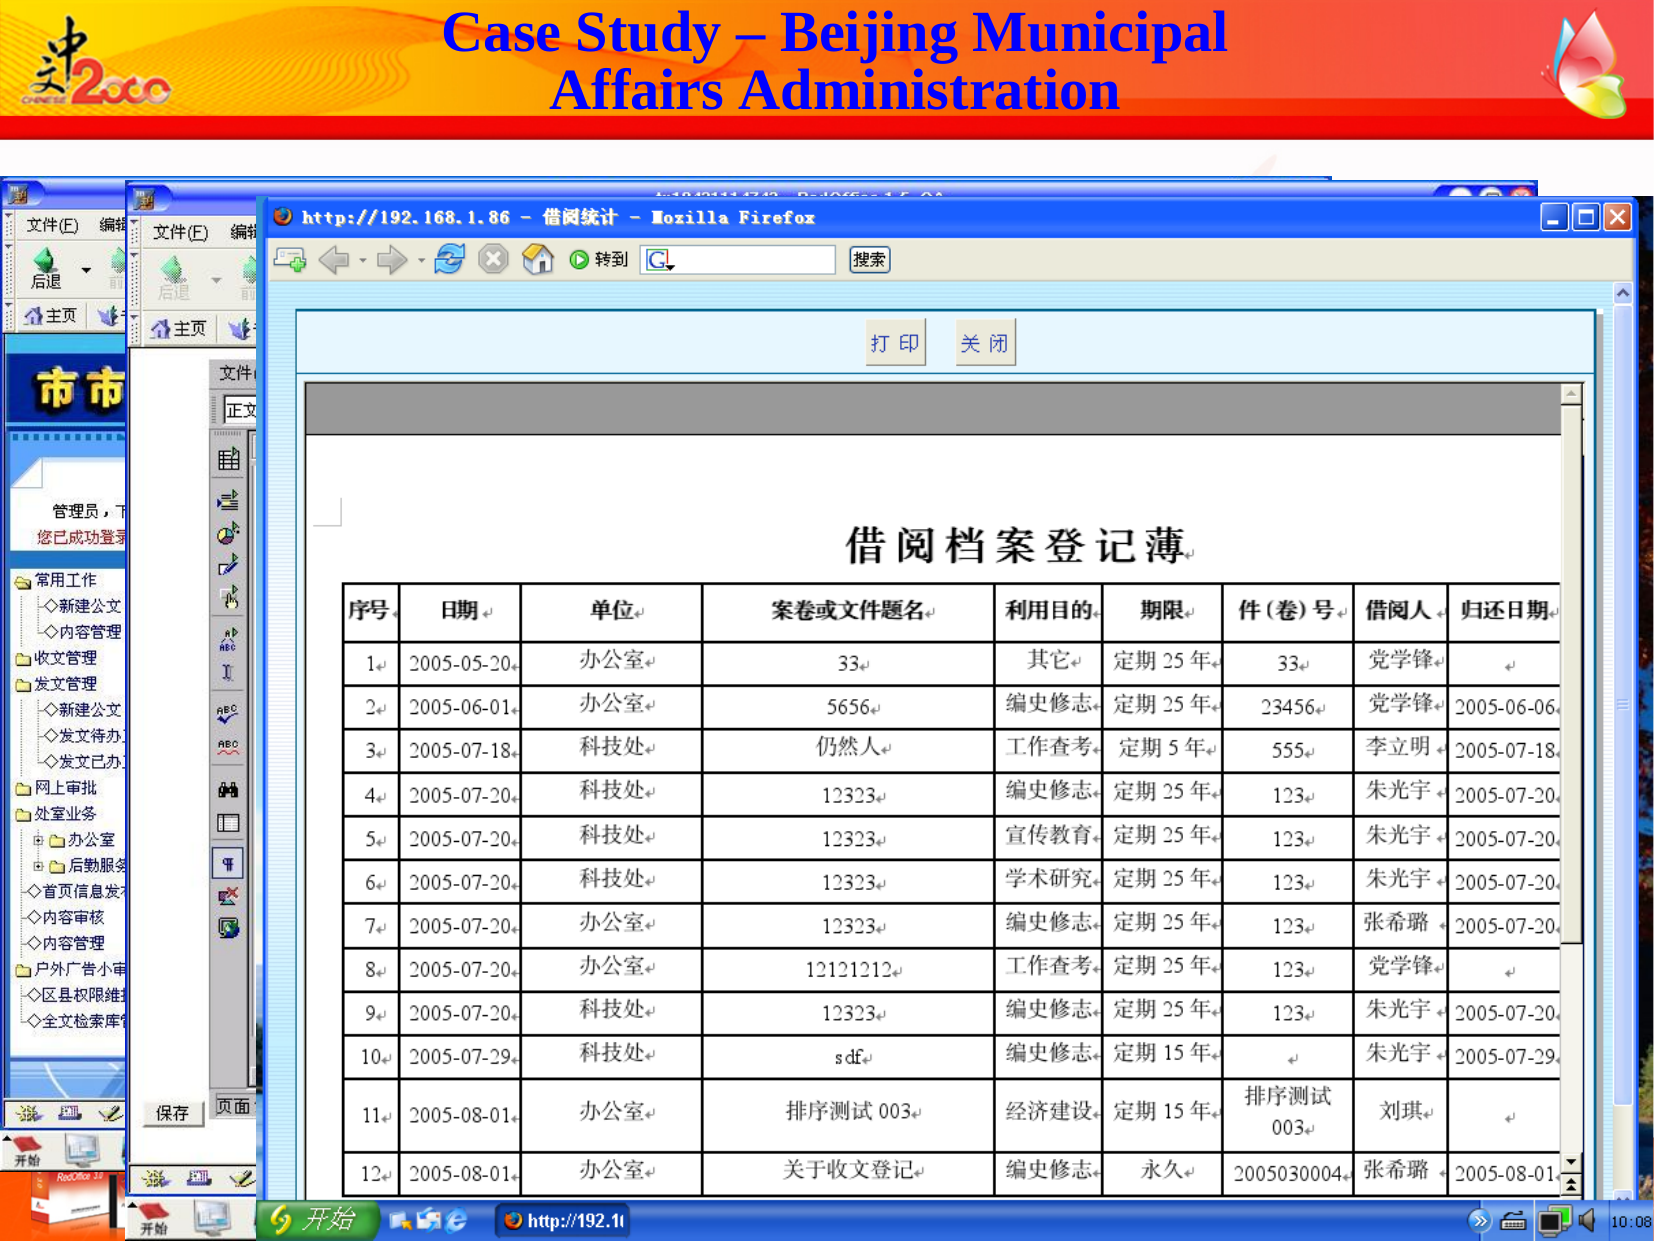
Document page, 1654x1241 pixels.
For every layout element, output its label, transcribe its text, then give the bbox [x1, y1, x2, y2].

picture [0, 0, 1654, 1241]
text_box Case Study – Beijing Municipal Affairs Administration [377, 4, 1294, 122]
